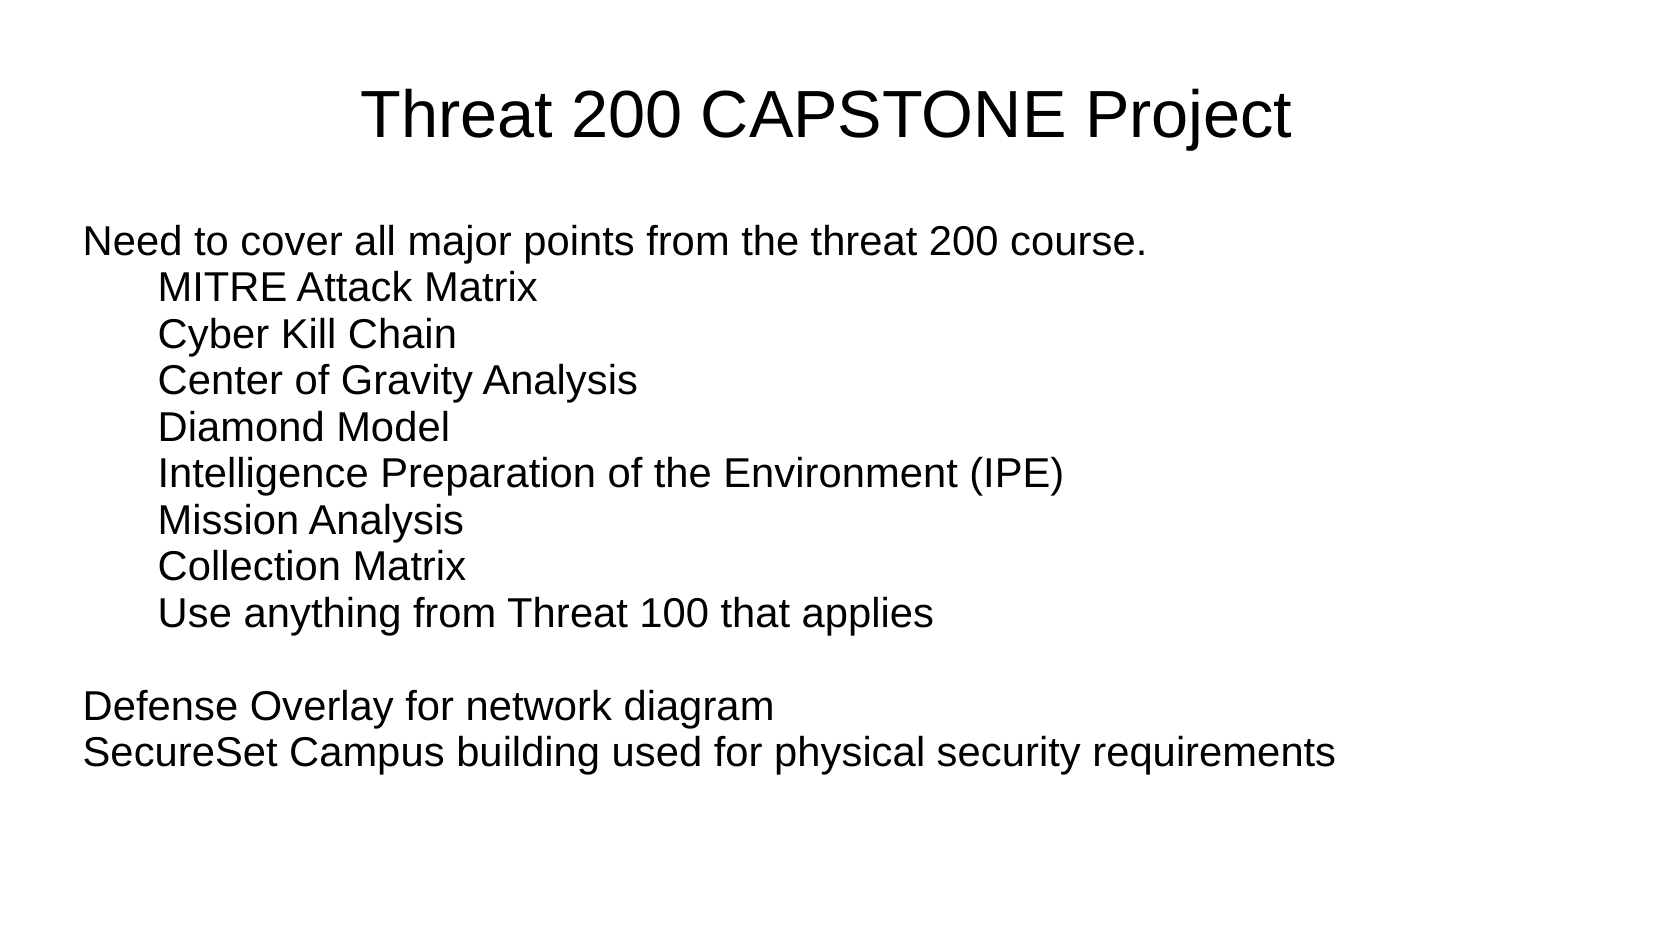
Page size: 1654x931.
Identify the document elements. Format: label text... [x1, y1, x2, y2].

subtitle Need to cover all major points from the threat 200 course. MITRE Attack Matrix Cyber Kill Chain Center of Gravity Analysis Diamond Model Intelligence Preparation of the Environment (IPE) Mission Analysis Collection Matrix Use anything from Threat 100 that applies Defense Overlay for network diagram SecureSet Campus building used for physical security requirements [82, 217, 1571, 776]
title Threat 200 CAPSTONE Project [82, 37, 1571, 193]
